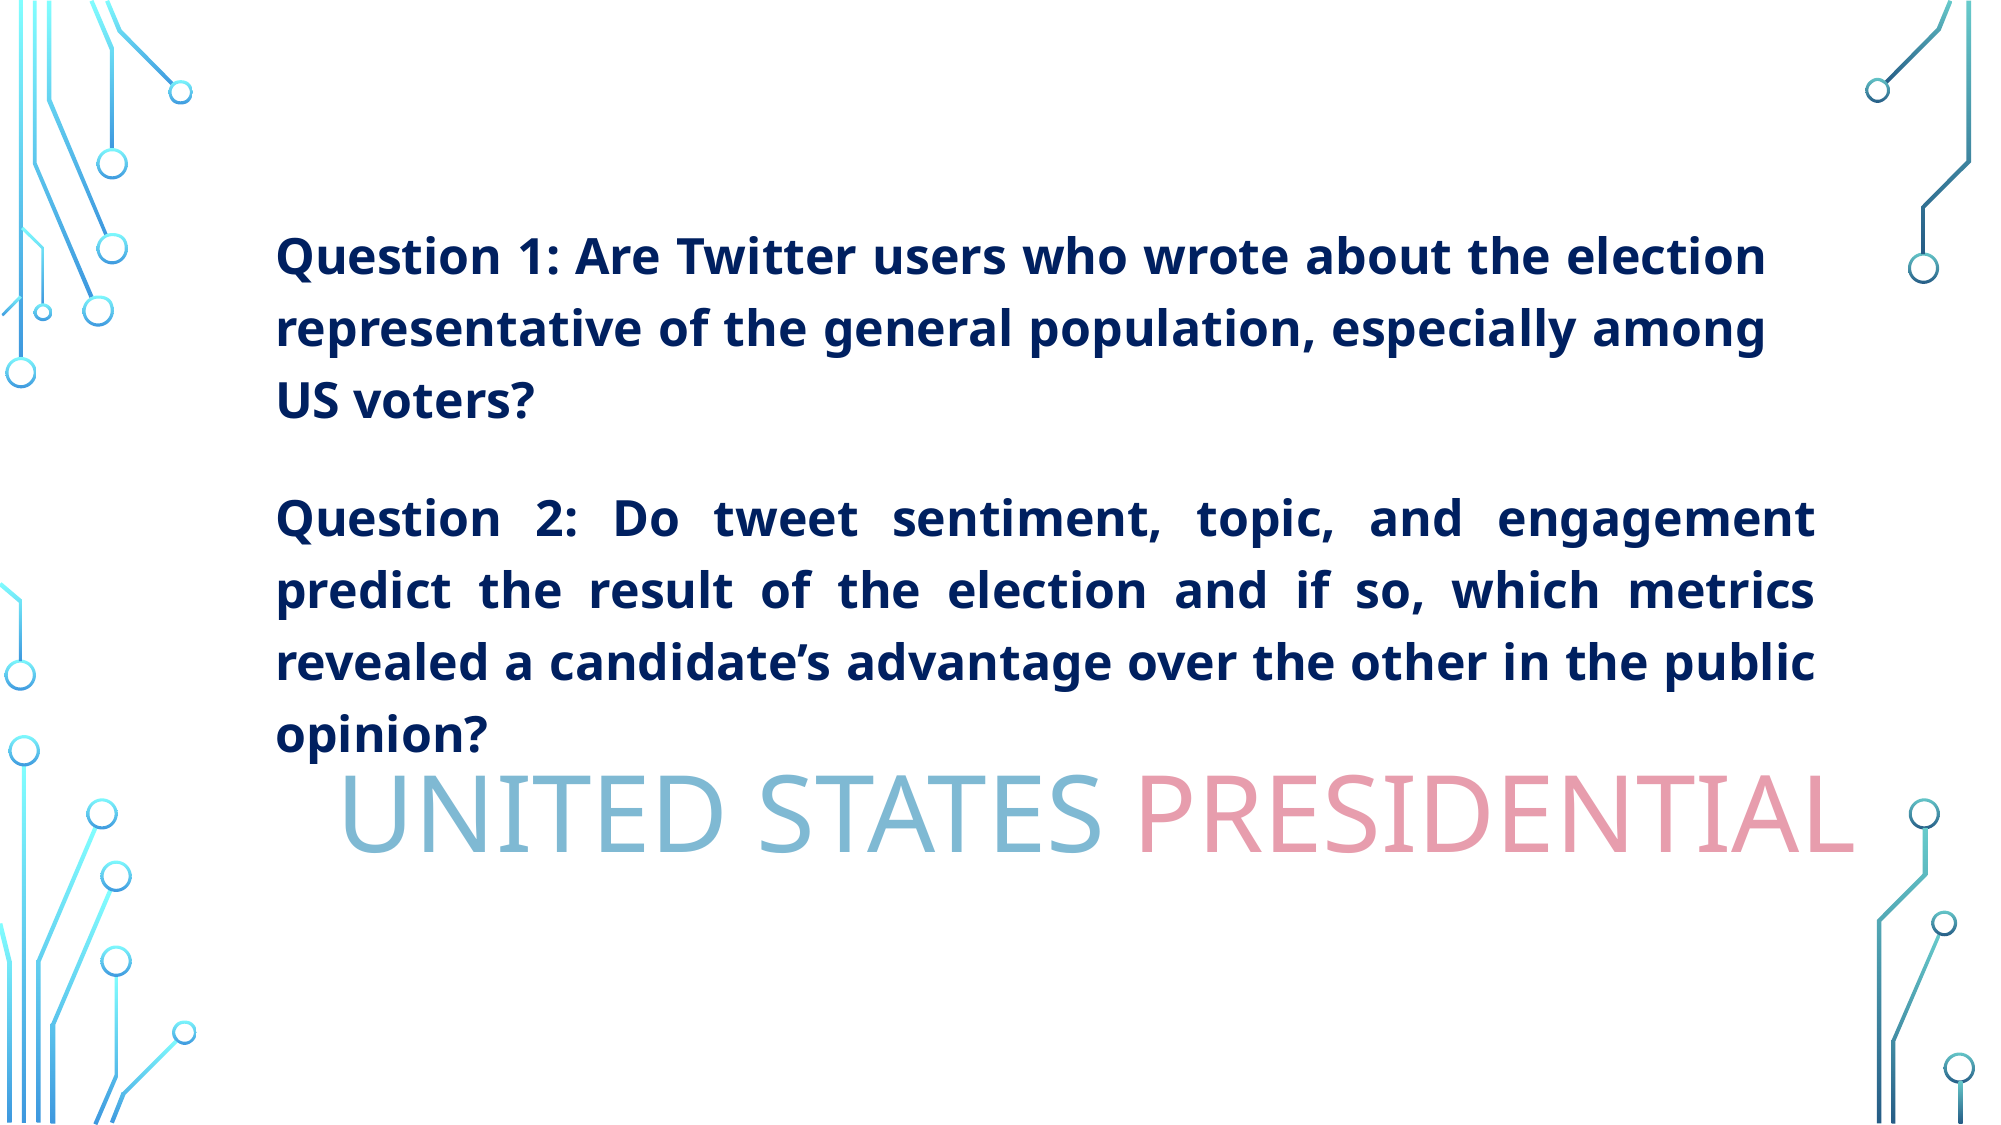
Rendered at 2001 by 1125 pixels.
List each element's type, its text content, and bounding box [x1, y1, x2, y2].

text_box Question 1: Are Twitter users who wrote about the election representative of the general population, especially among US voters? [260, 204, 1847, 604]
text_box Question 2: Do tweet sentiment, topic, and engagement predict the result of the election and if so, which metrics revealed a candidate’s advantage over the other in the public opinion? [260, 467, 1833, 866]
title UNITED STATES PRESIDENTIAl [321, 723, 1929, 883]
